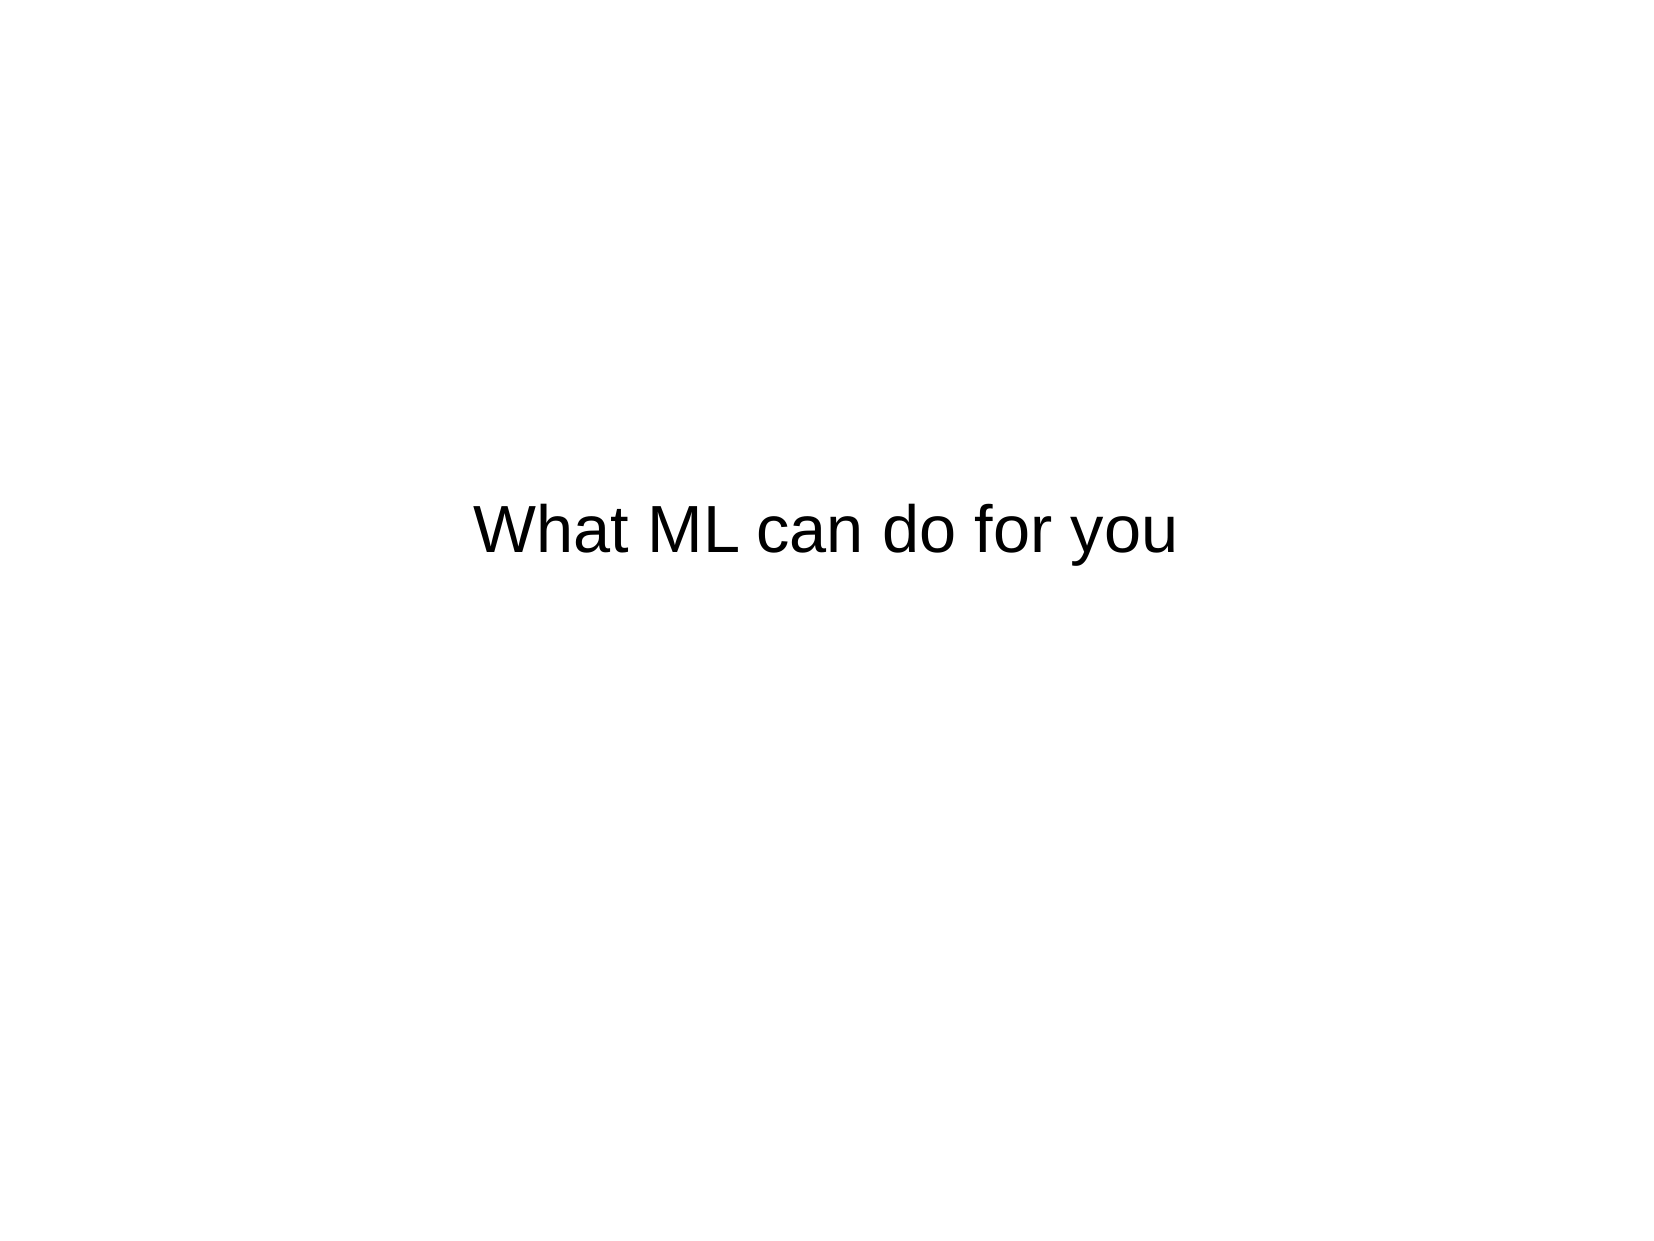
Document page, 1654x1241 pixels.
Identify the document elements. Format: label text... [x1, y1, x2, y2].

subtitle What ML can do for you [82, 49, 1571, 1010]
